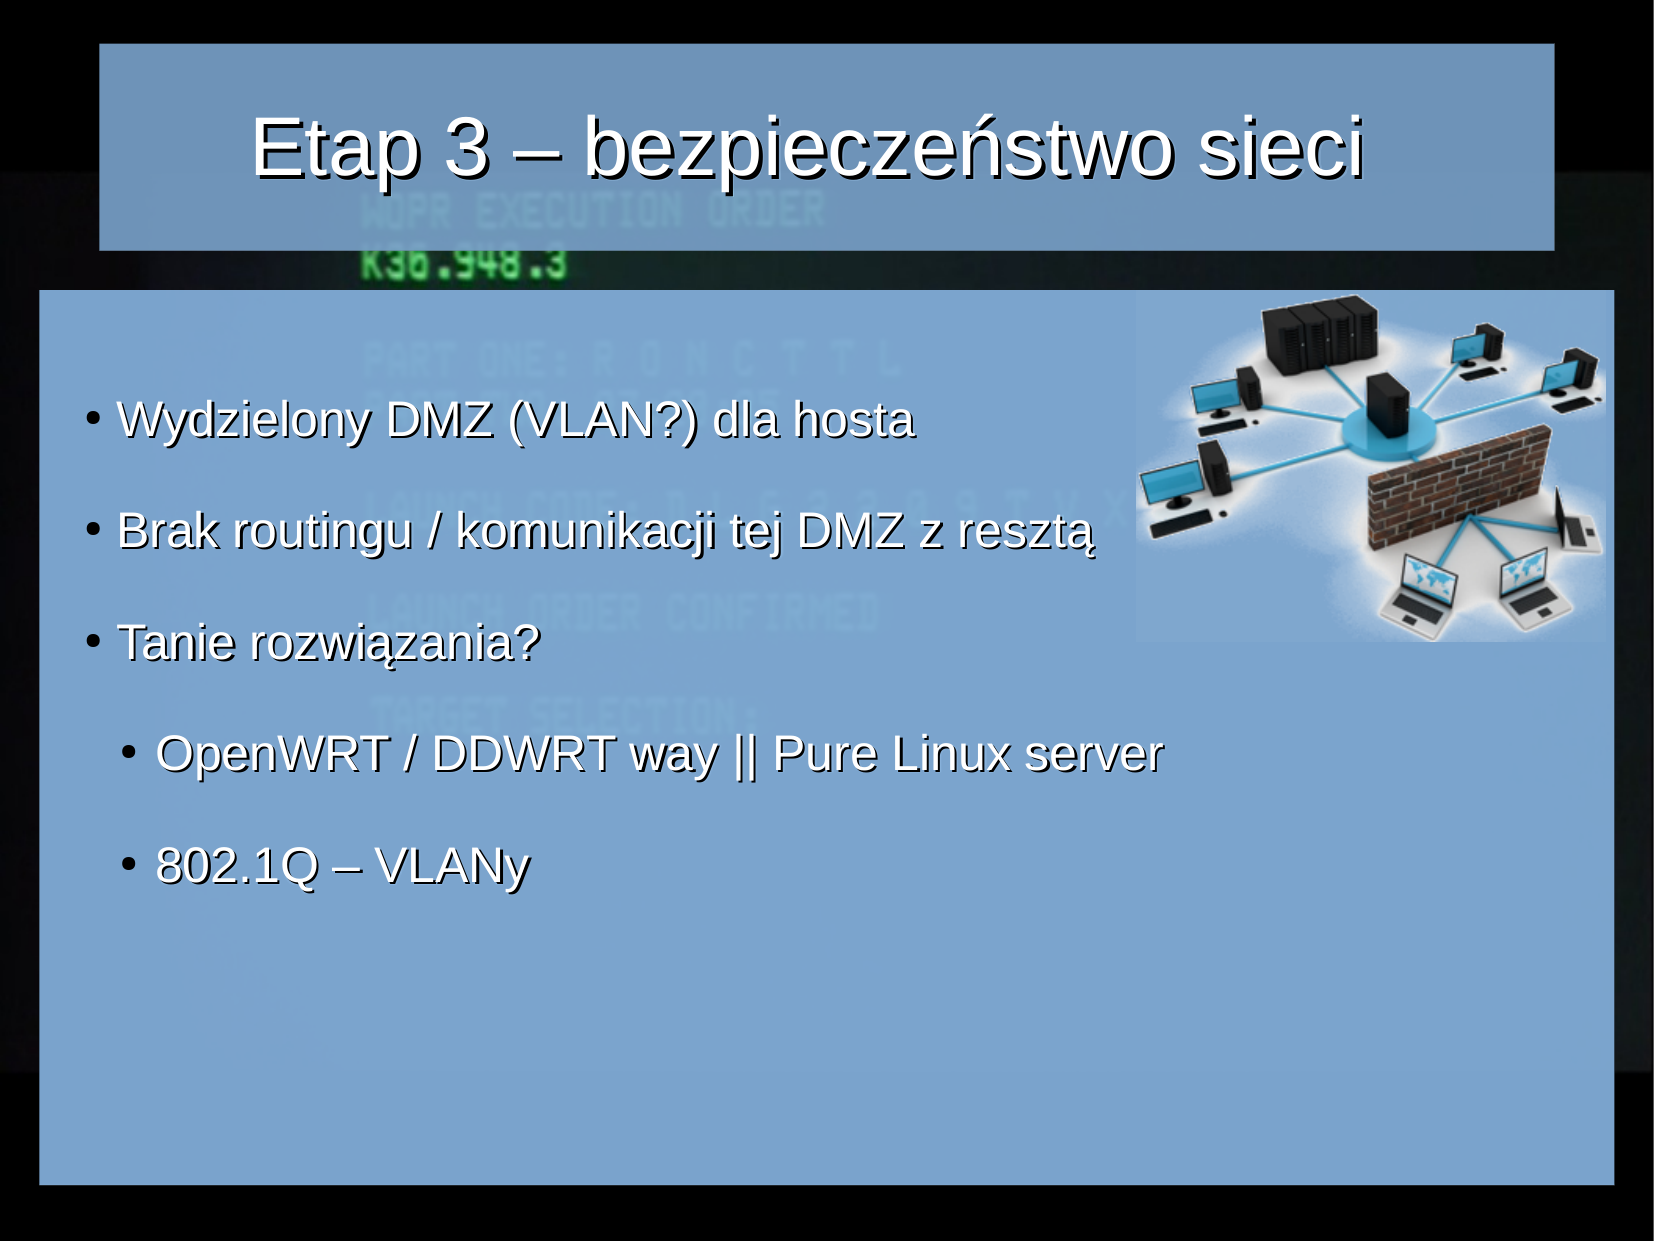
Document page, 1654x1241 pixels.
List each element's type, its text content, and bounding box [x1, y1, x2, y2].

title Etap 3 – bezpieczeństwo sieci [99, 43, 1555, 251]
text_box Wydzielony DMZ (VLAN?) dla hosta Brak routingu / komunikacji tej DMZ z resztą Tanie rozwiązania? OpenWRT / DDWRT way || Pure Linux server 802.1Q – VLANy [39, 290, 1615, 1186]
picture [0, 0, 1654, 1241]
